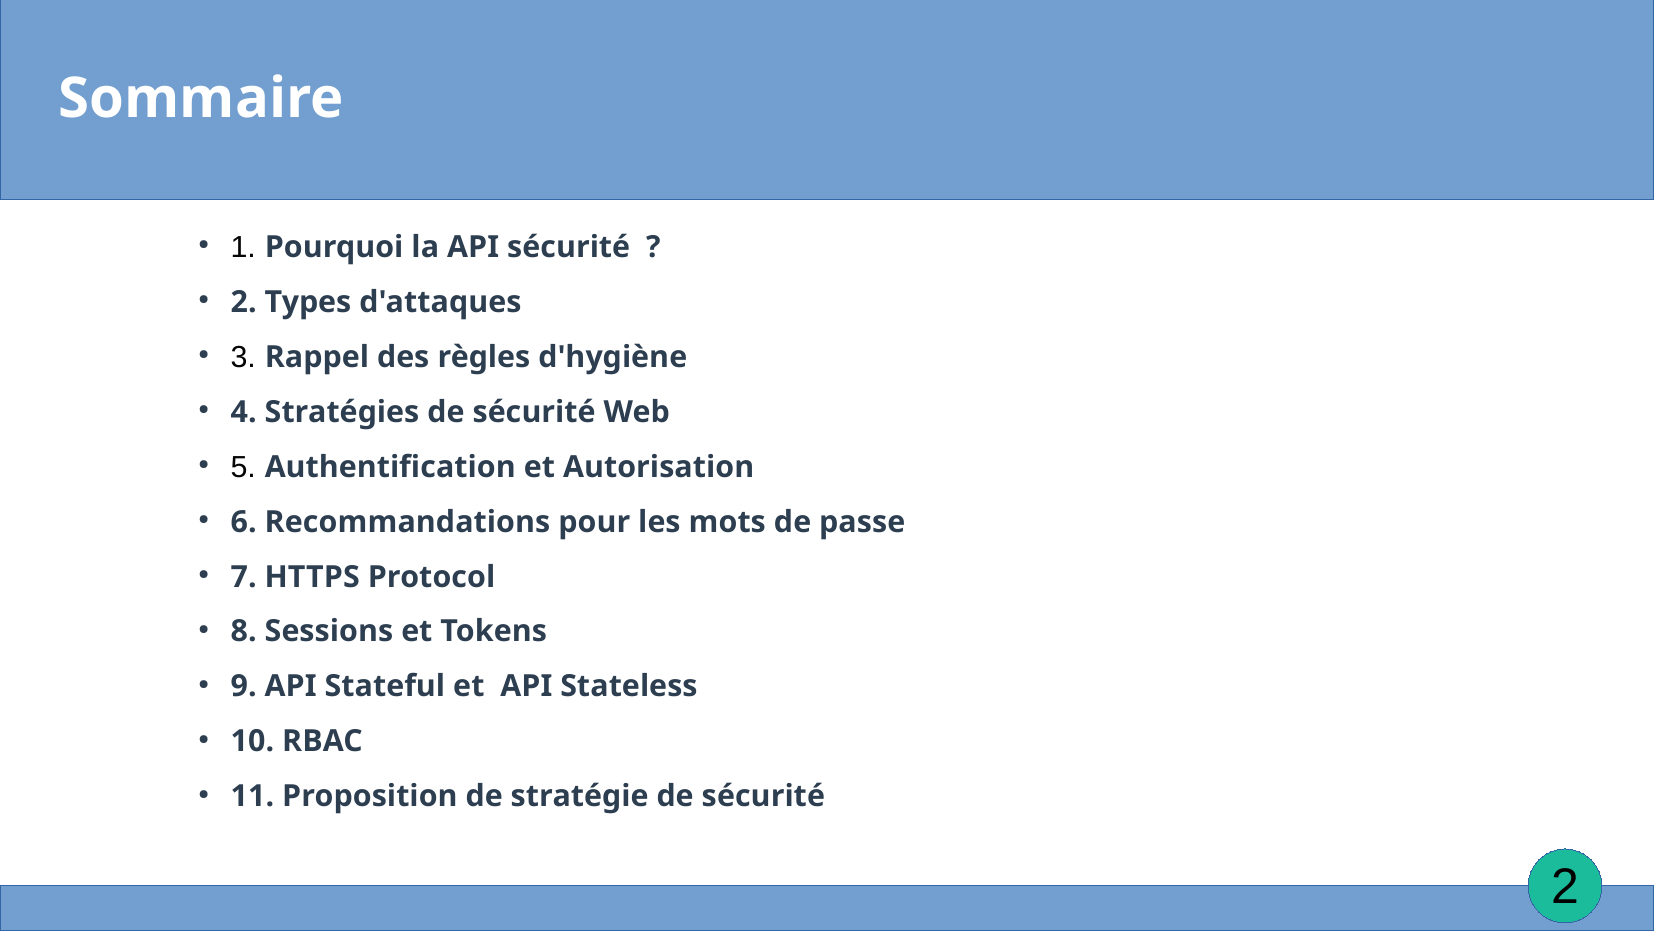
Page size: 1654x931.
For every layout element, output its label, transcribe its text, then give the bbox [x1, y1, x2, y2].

list 1. Pourquoi la API sécurité ? 2. Types d'attaques 3. Rappel des règles d'hygiène 4. Stratégies de sécurité Web 5. Authentification et Autorisation 6. Recommandations pour les mots de passe 7. HTTPS Protocol 8. Sessions et Tokens 9. API Stateful et API Stateless 10. RBAC 11. Proposition de stratégie de sécurité [187, 225, 1426, 826]
title Sommaire [59, 37, 1595, 155]
